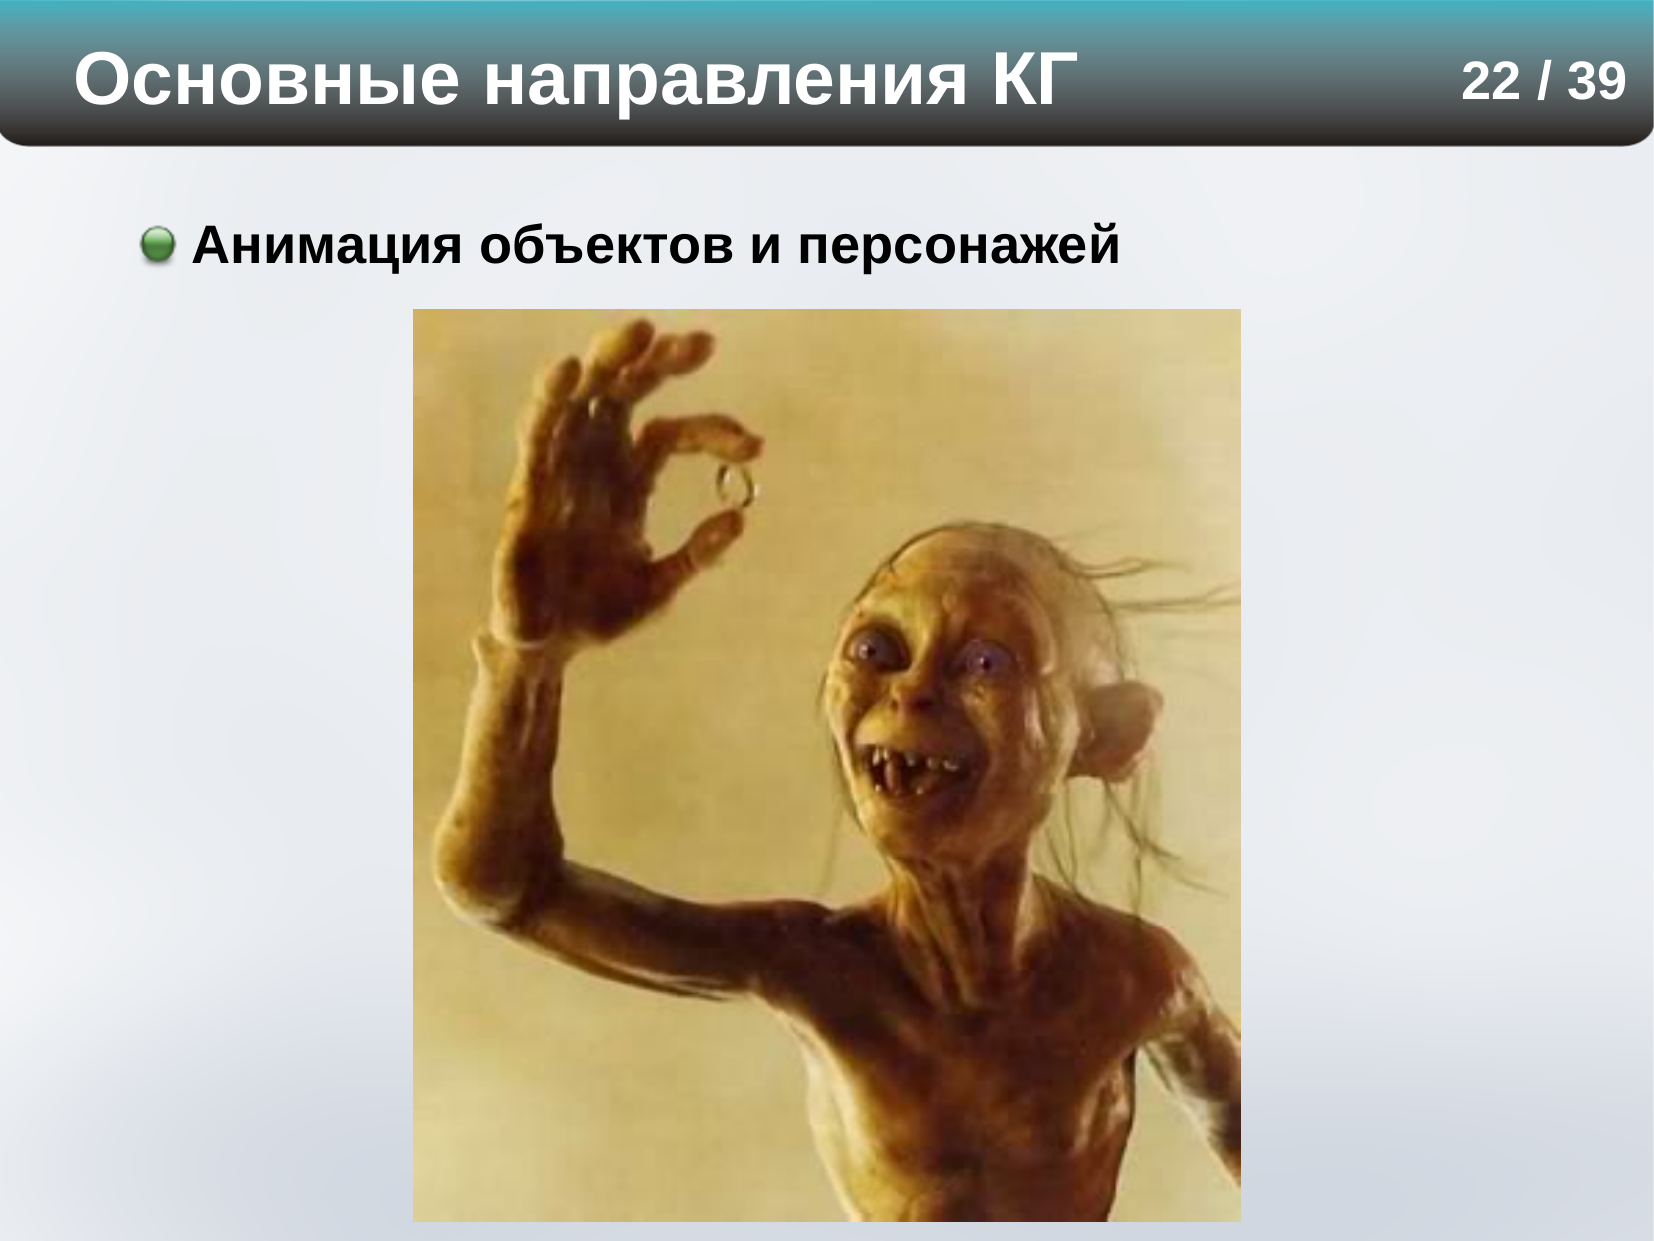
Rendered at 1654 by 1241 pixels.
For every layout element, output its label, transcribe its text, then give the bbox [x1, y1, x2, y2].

text_box <номер> / 39 [1446, 42, 1654, 179]
text_box Анимация объектов и персонажей [118, 206, 1536, 283]
text_box Основные направления КГ [59, 29, 1329, 129]
picture [0, 0, 1654, 1241]
